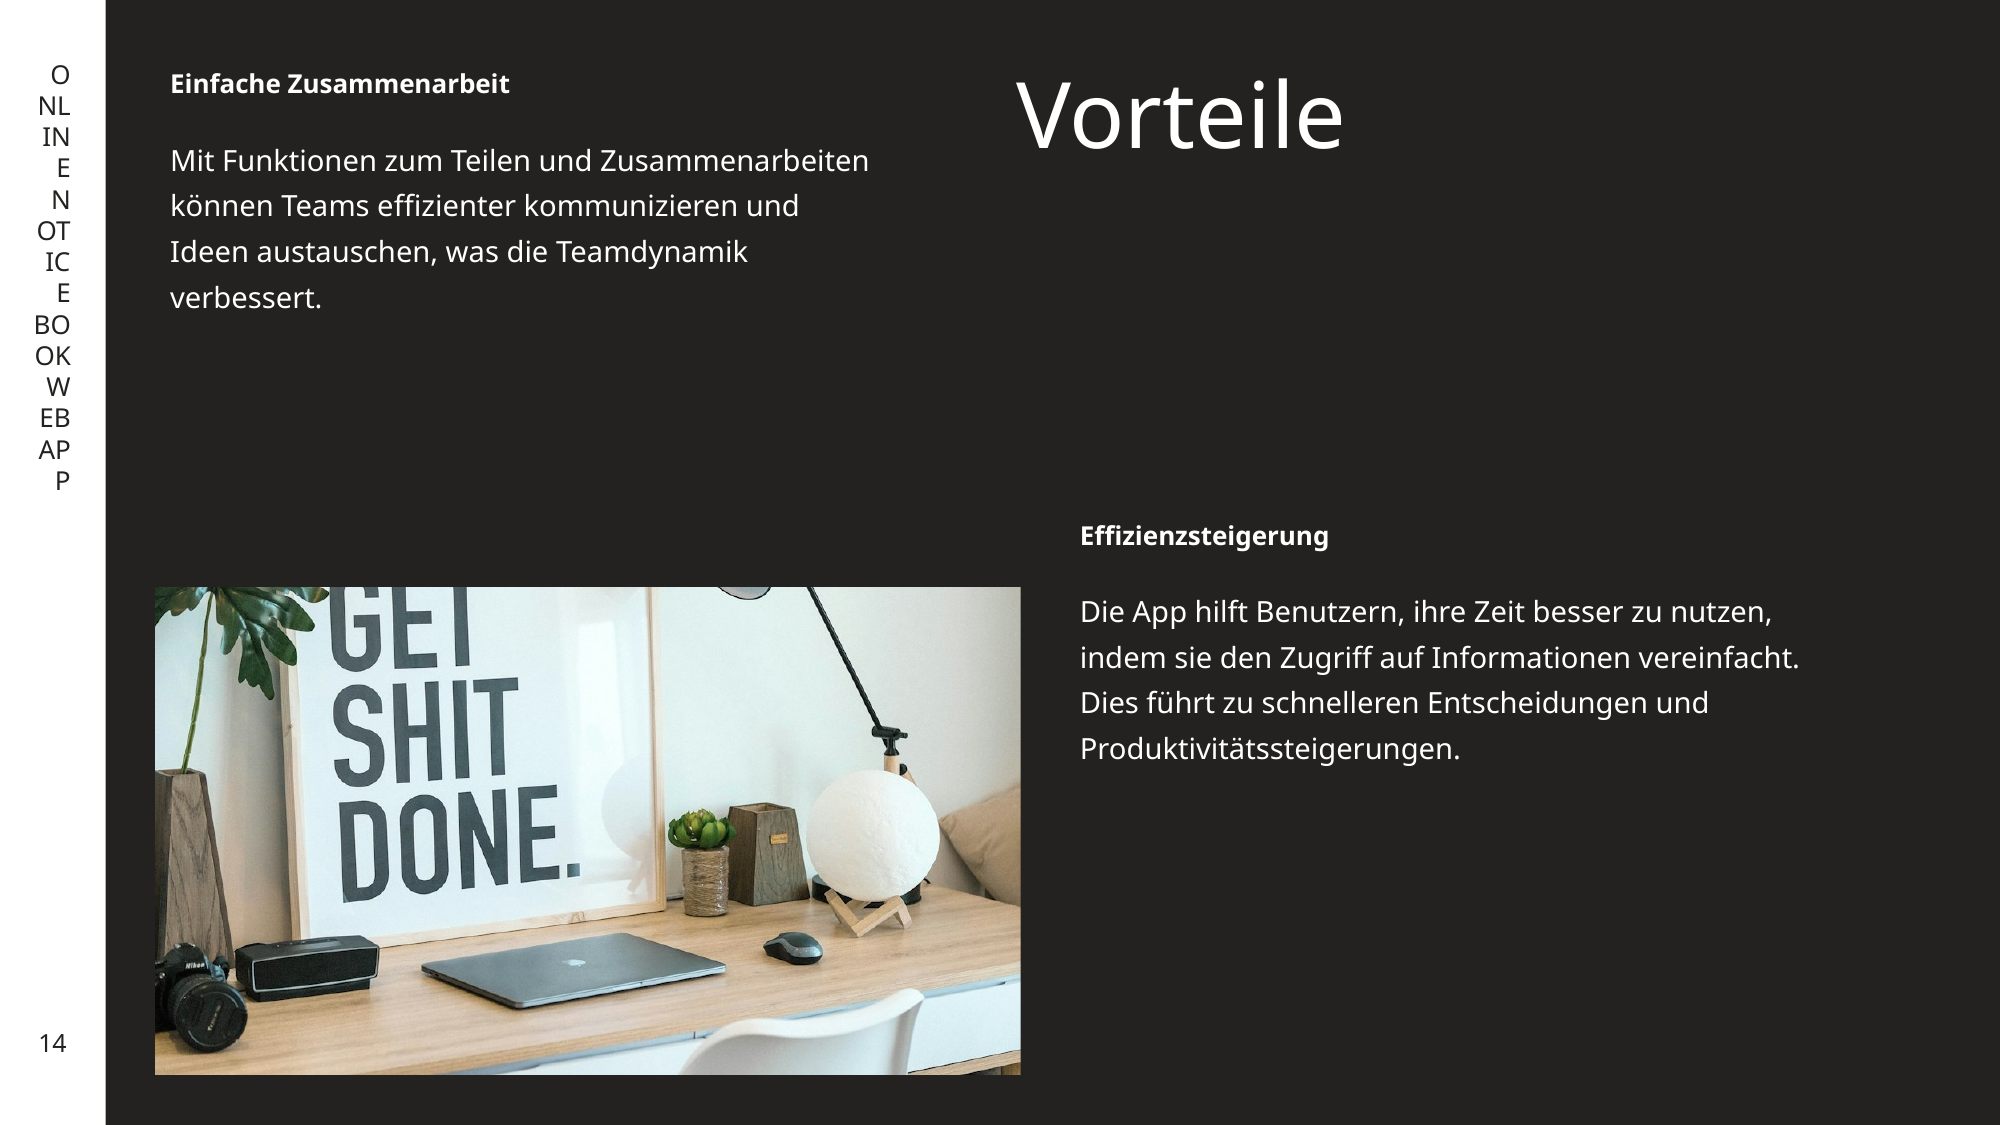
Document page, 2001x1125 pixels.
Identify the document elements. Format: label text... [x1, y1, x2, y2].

text_box [0, 1014, 106, 1075]
text_box ONLINE NOTICE BOOK WEBAPP [18, 50, 86, 563]
list Effizienzsteigerung [1064, 502, 1840, 558]
title Vorteile [1004, 50, 1848, 485]
picture [155, 587, 1021, 1075]
list Die App hilft Benutzern, ihre Zeit besser zu nutzen, indem sie den Zugriff auf Informationen vereinfacht. Dies führt zu schnelleren Entscheidungen und Produktivitätssteigerungen. [1064, 575, 1845, 1075]
list Einfache Zusammenarbeit [155, 50, 887, 107]
list Mit Funktionen zum Teilen und Zusammenarbeiten können Teams effizienter kommunizieren und Ideen austauschen, was die Teamdynamik verbessert. [155, 124, 887, 558]
